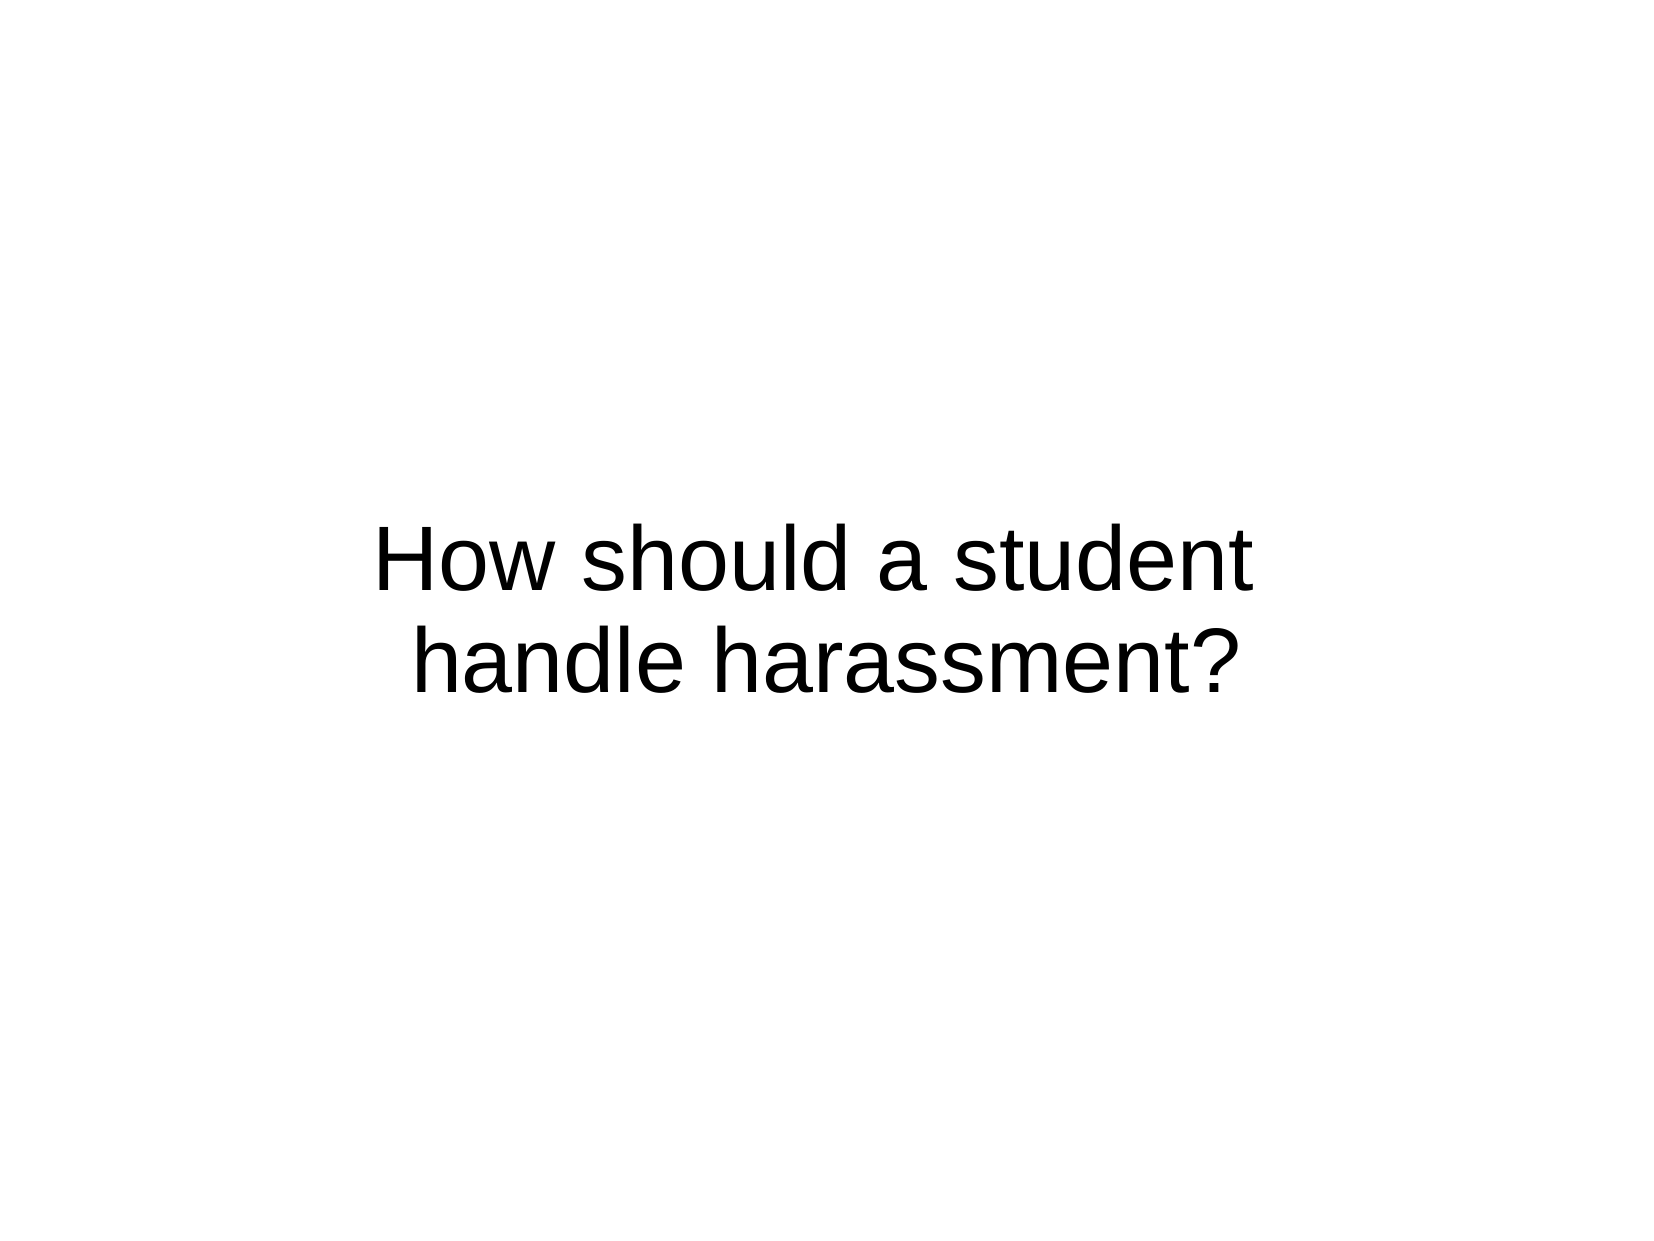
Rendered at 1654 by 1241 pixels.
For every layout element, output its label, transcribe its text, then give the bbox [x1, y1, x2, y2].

title How should a student handle harassment? [82, 49, 1571, 1171]
